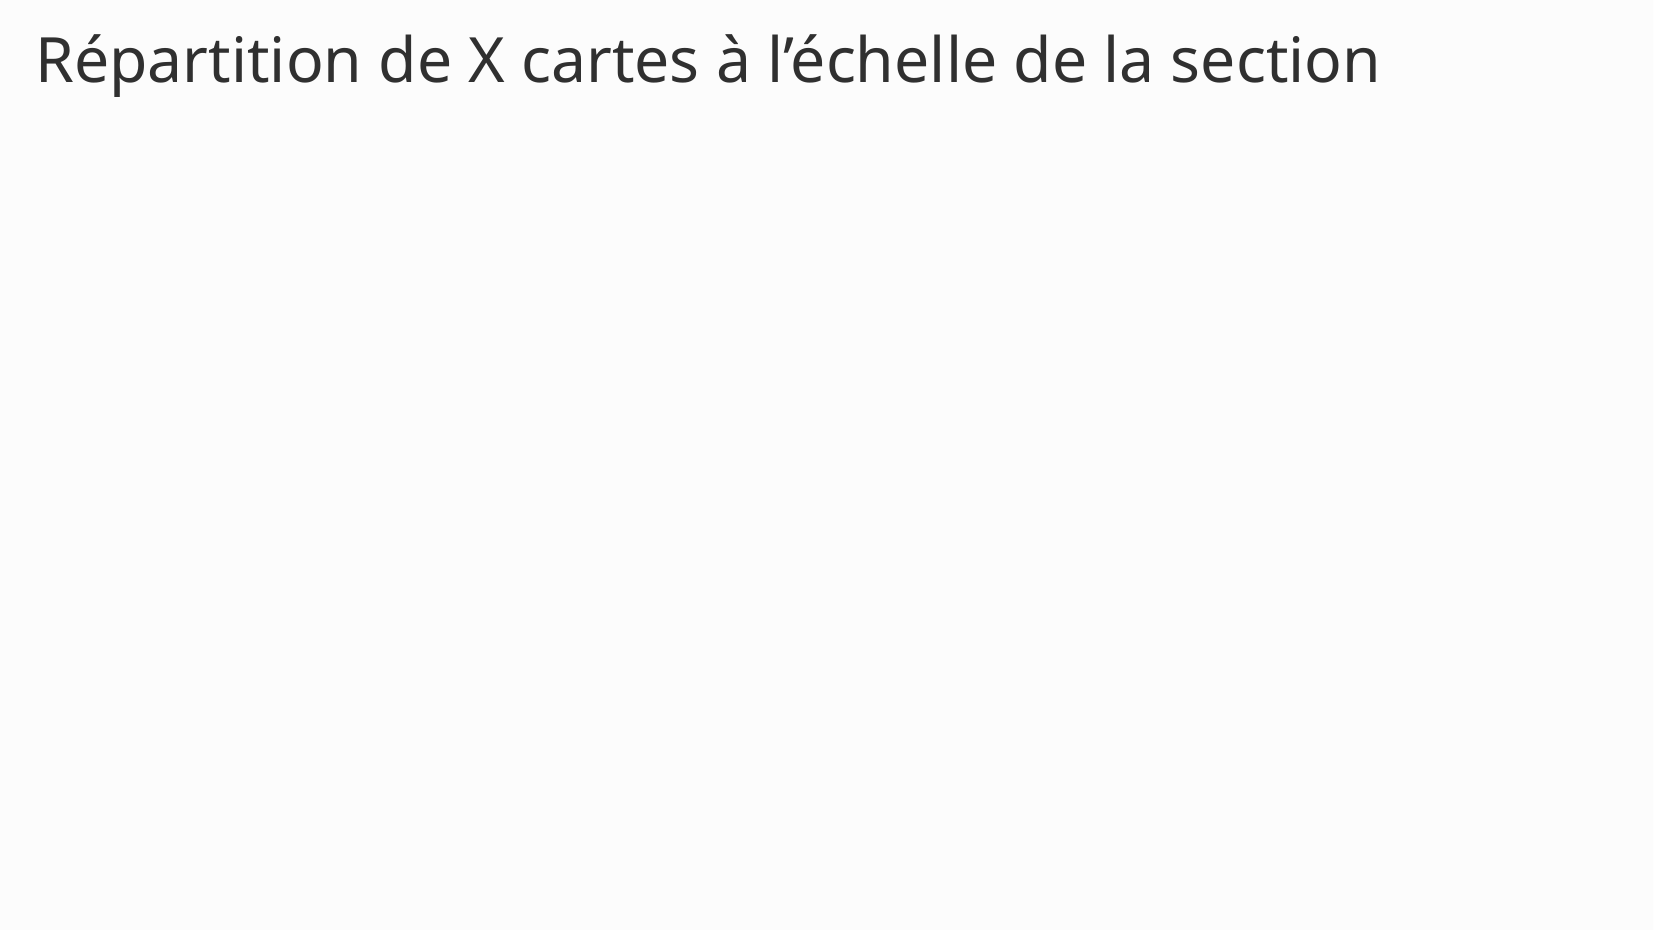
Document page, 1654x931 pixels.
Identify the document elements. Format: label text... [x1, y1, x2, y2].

title Répartition de X cartes à l’échelle de la section [35, 10, 1619, 107]
